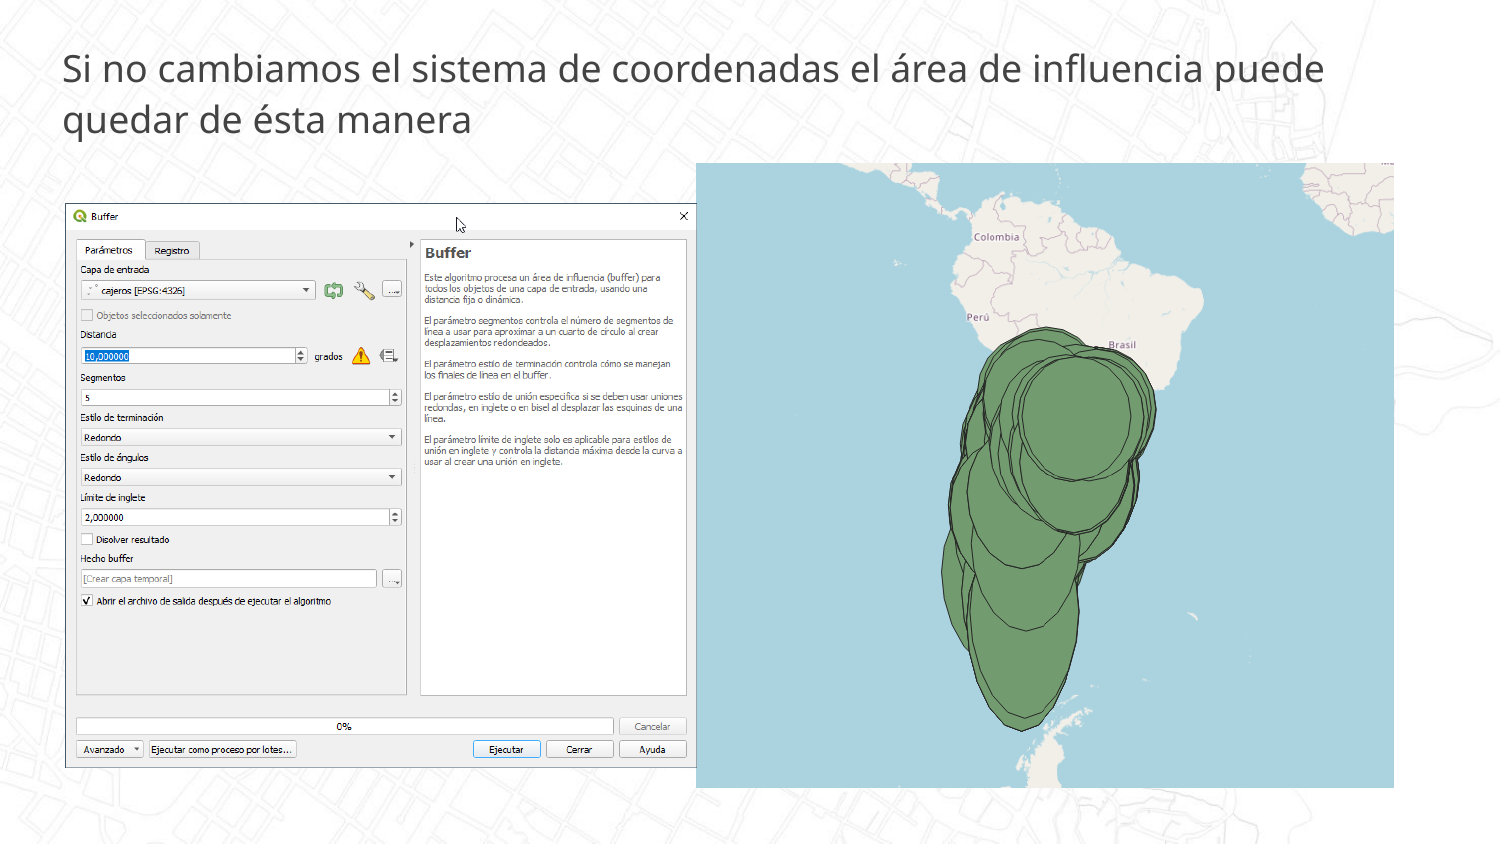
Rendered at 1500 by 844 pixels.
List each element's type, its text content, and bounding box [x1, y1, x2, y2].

picture [0, 0, 1500, 844]
text_box Si no cambiamos el sistema de coordenadas el área de influencia puede quedar de ésta manera [47, 35, 1409, 201]
